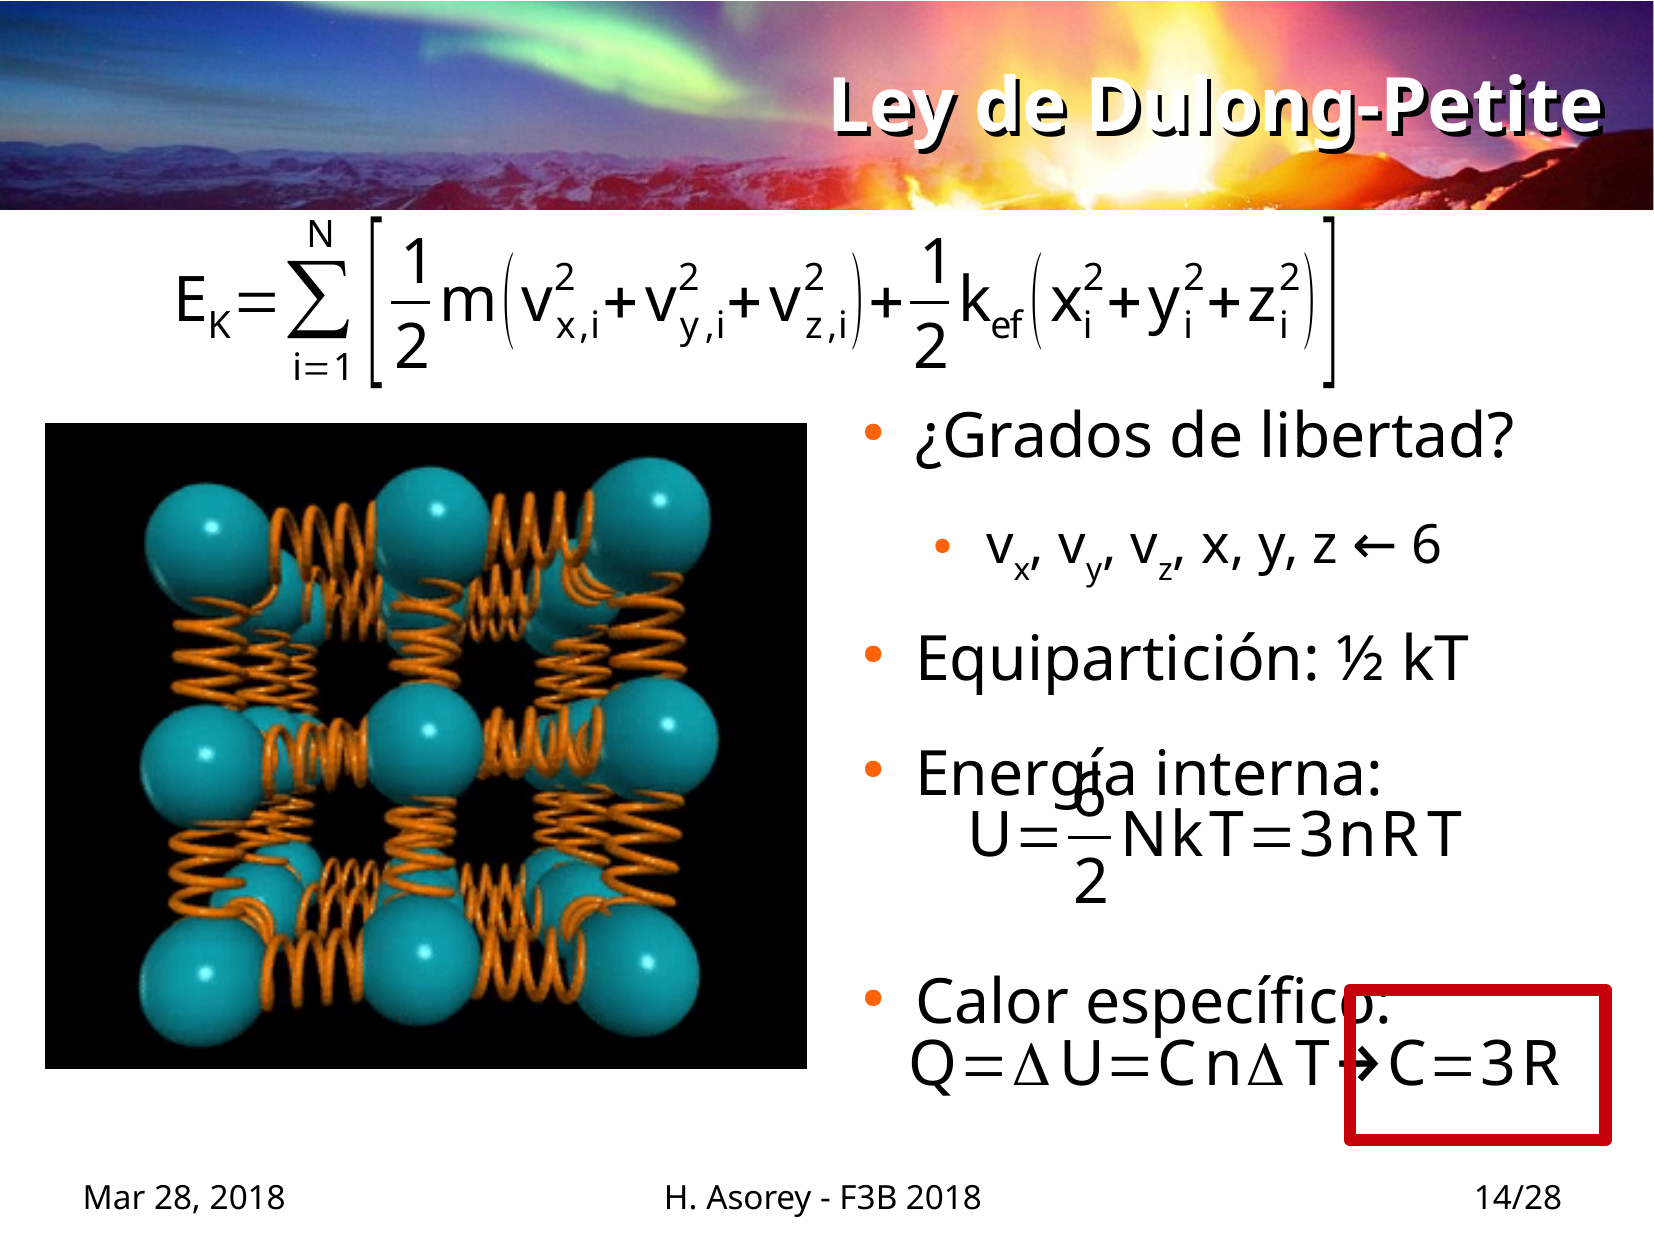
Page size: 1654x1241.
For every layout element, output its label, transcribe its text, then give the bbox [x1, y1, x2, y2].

chart [902, 1025, 1344, 1102]
list ¿Grados de libertad? vx, vy, vz, x, y, z ← 6 Equipartición: ½ kT Energía interna: Calor específico: [844, 390, 1606, 1241]
list ¿Grados de libertad? vx, vy, vz, x, y, z ← 6 Equipartición: ½ kT Energía interna: Calor específico: [1356, 996, 1599, 1134]
title Ley de Dulong-Petite [45, 15, 1606, 191]
picture [0, 1, 1654, 210]
chart [961, 756, 1471, 919]
chart [1356, 1025, 1567, 1102]
chart [166, 211, 1345, 393]
picture [45, 423, 807, 1069]
